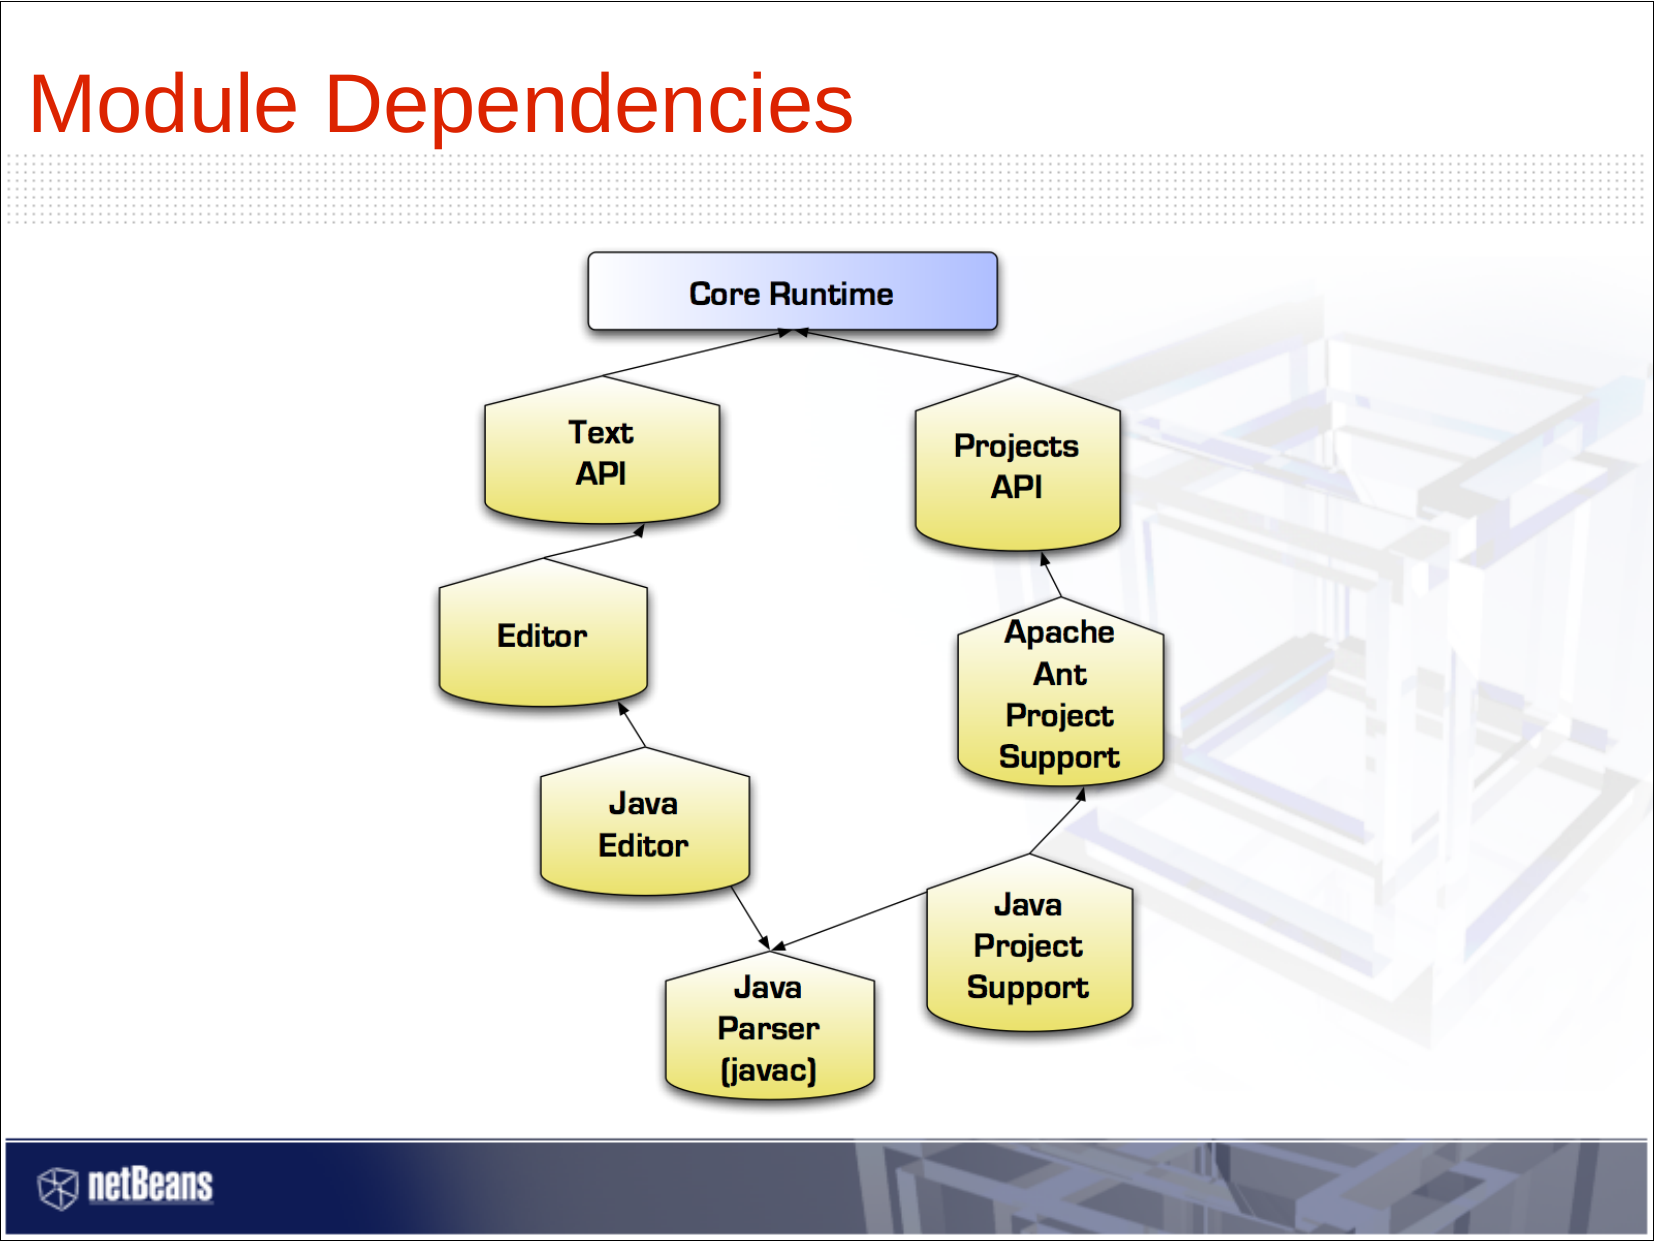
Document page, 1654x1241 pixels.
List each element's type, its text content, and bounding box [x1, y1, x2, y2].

picture [1, 2, 1653, 1240]
title Module Dependencies [27, 0, 1627, 208]
